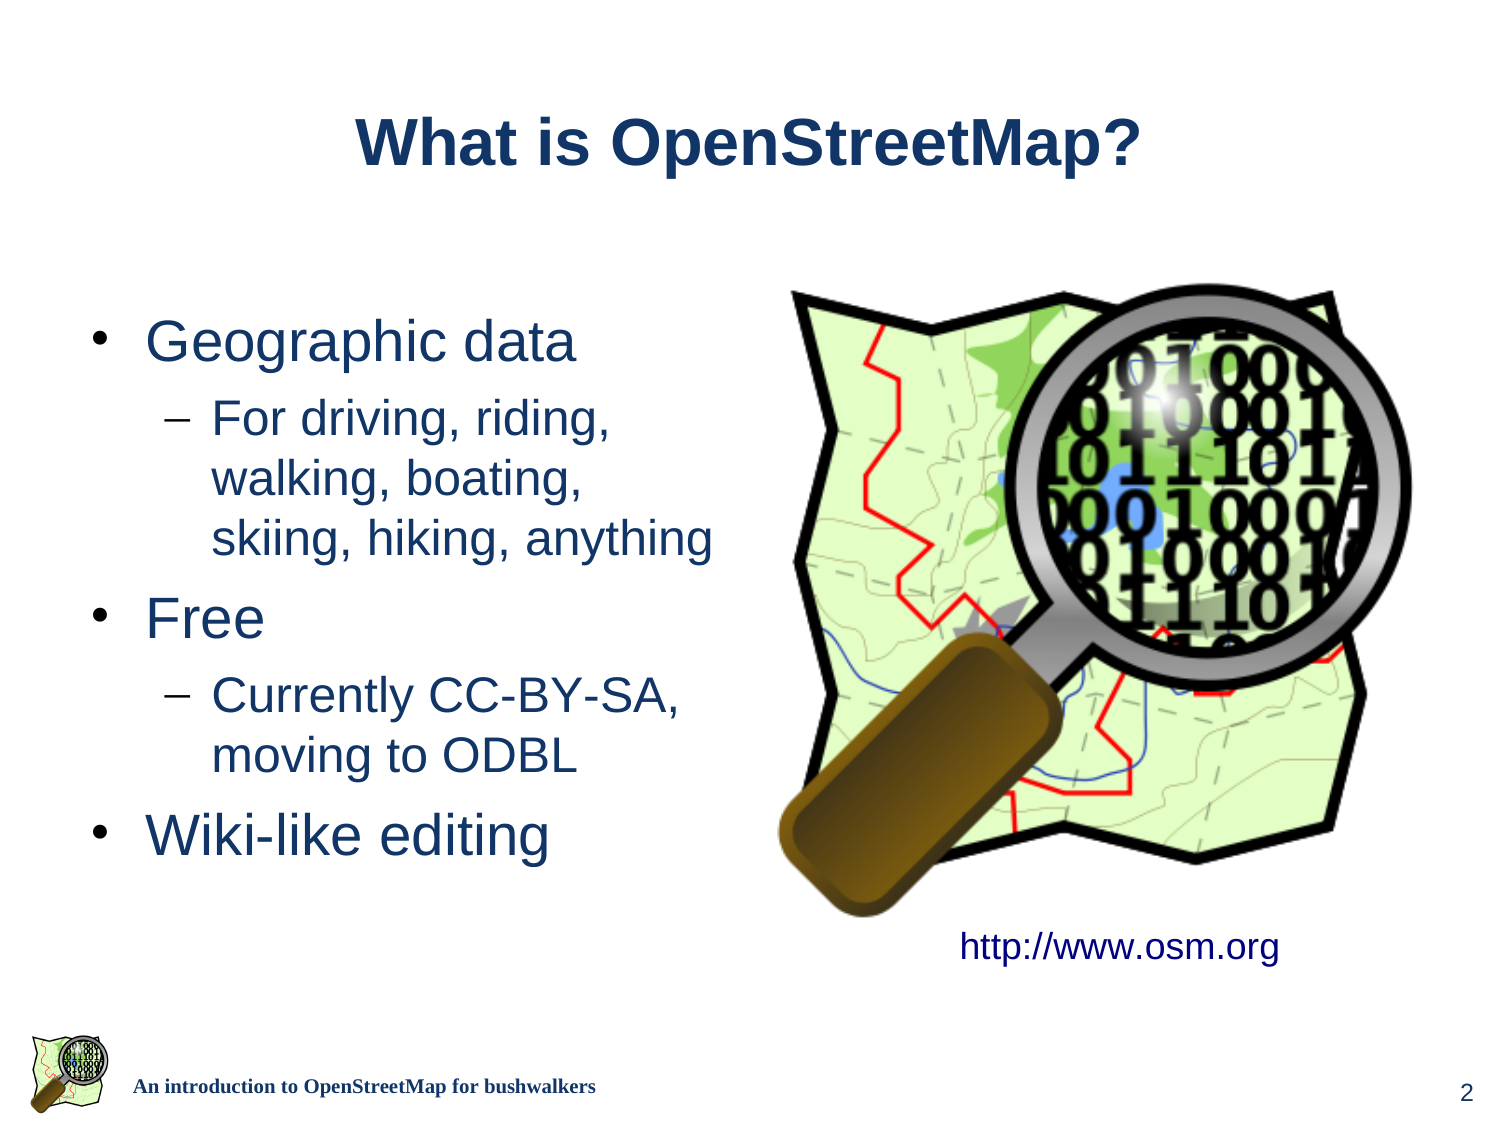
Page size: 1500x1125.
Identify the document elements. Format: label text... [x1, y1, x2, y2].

picture [29, 1033, 110, 1114]
text_box http://www.osm.org [944, 914, 1296, 975]
picture [767, 265, 1427, 925]
title What is OpenStreetMap? [74, 37, 1425, 240]
list Geographic data For driving, riding, walking, boating, skiing, hiking, anything Free Currently CC-BY-SA, moving to ODBL Wiki-like editing [74, 295, 734, 1038]
